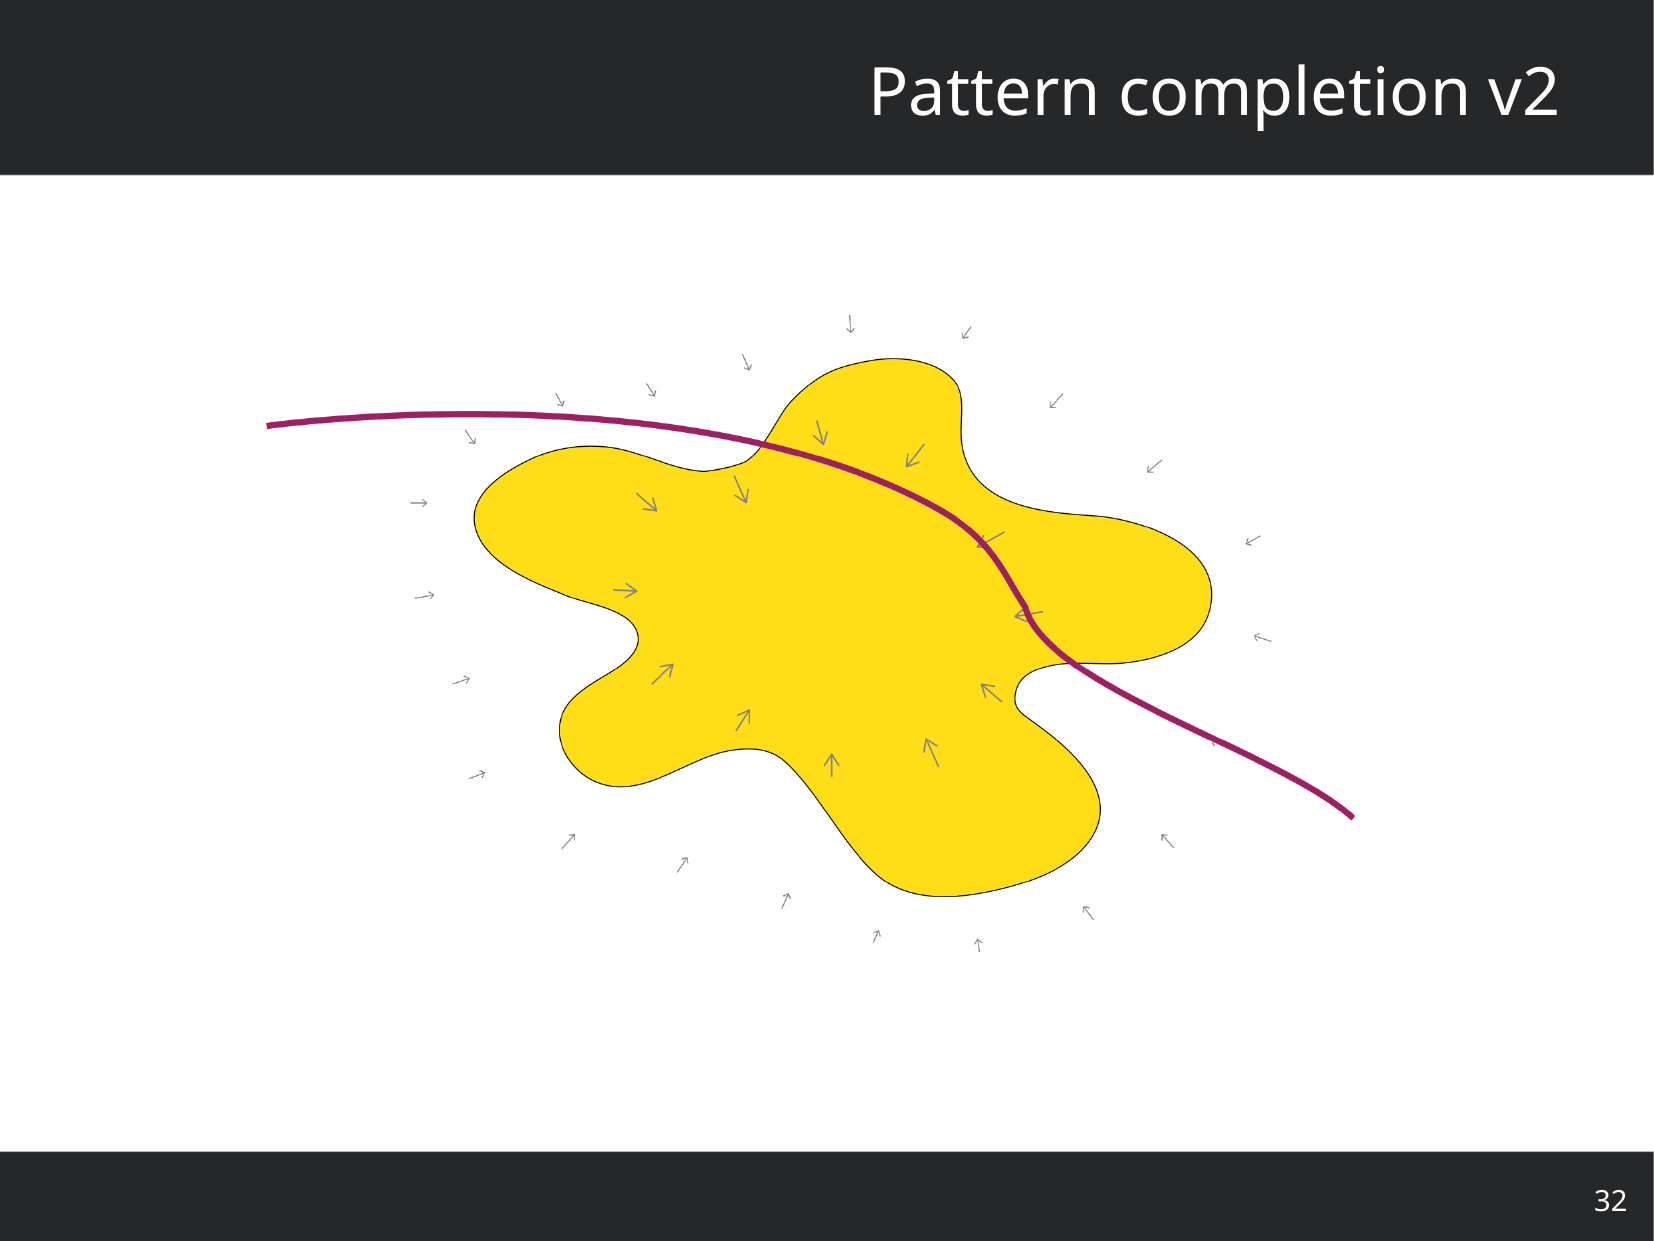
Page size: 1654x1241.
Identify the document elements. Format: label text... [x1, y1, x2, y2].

picture [0, 0, 1654, 1241]
text_box Pattern completion v2 [88, 36, 1577, 134]
